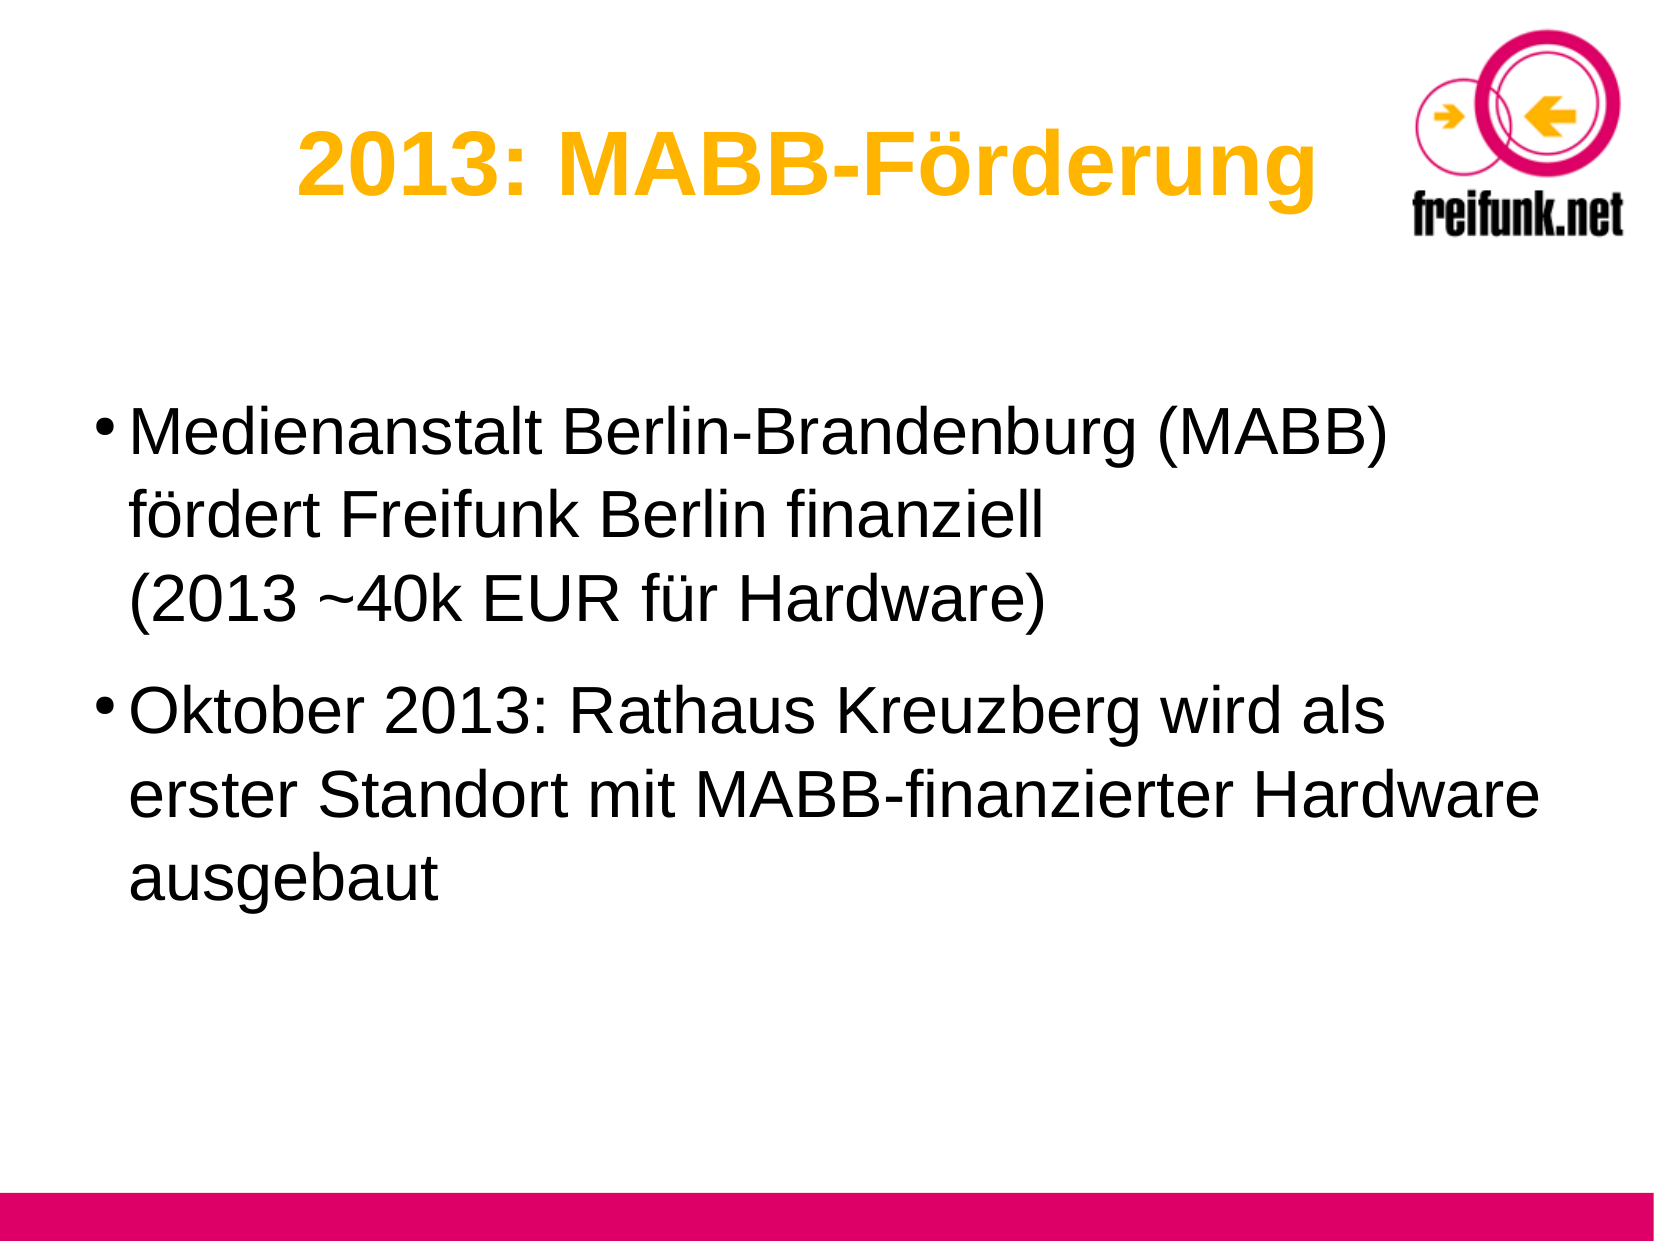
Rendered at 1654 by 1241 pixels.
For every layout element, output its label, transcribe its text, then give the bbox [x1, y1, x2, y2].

picture [1380, 0, 1654, 266]
list Medienanstalt Berlin-Brandenburg (MABB) fördert Freifunk Berlin finanziell (2013 ~40k EUR für Hardware) Oktober 2013: Rathaus Kreuzberg wird als erster Standort mit MABB-finanzierter Hardware ausgebaut [82, 290, 1570, 1009]
title 2013: MABB-Förderung [212, 53, 1406, 260]
